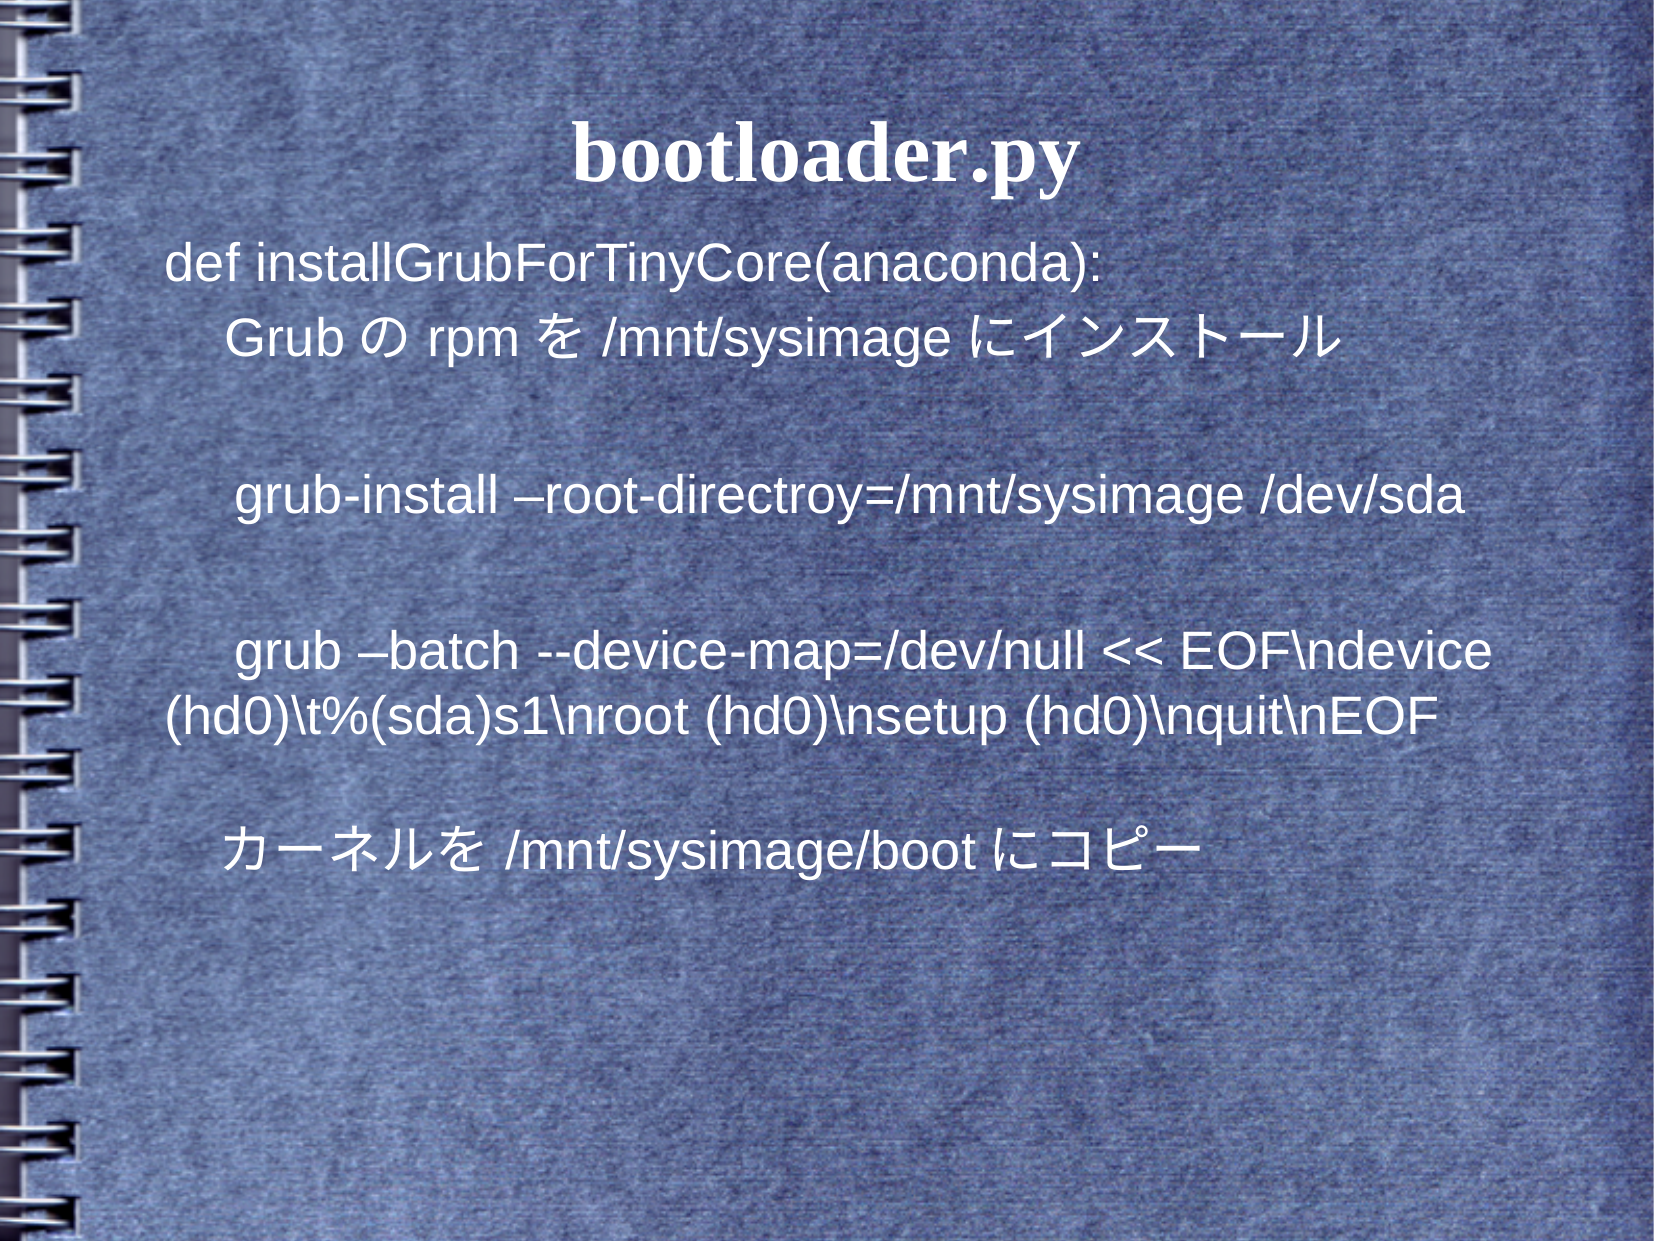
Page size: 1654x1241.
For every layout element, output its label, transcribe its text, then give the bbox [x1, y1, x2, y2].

picture [0, 0, 1654, 1241]
title bootloader.py [82, 49, 1571, 257]
text_box def installGrubForTinyCore(anaconda): Grubのrpmを/mnt/sysimageにインストール grub-install –root-directroy=/mnt/sysimage /dev/sda grub –batch --device-map=/dev/null << EOF\ndevice (hd0)\t%(sda)s1\nroot (hd0)\nsetup (hd0)\nquit\nEOF カーネルを/mnt/sysimage/bootにコピー [150, 225, 1613, 938]
